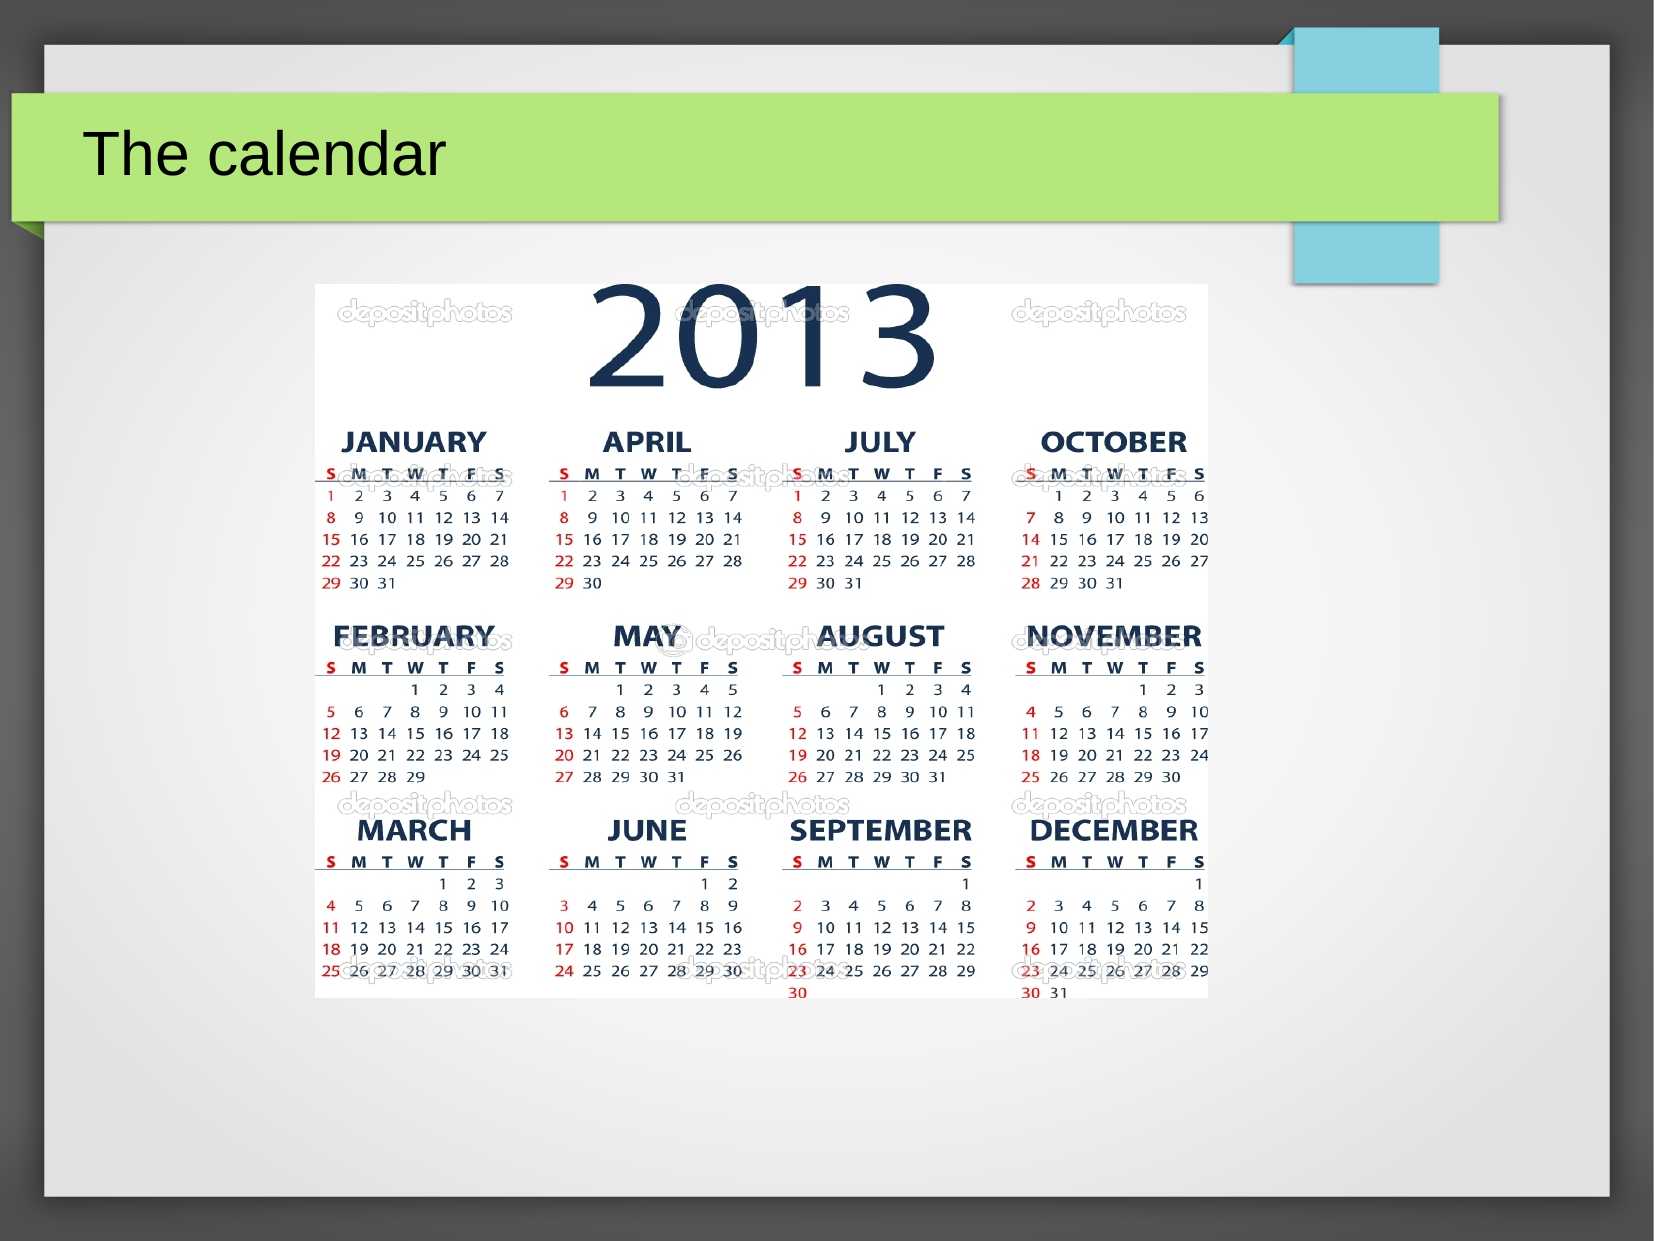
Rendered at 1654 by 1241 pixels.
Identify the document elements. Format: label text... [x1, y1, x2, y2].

title The calendar [82, 94, 1264, 213]
picture [0, 0, 1654, 1241]
